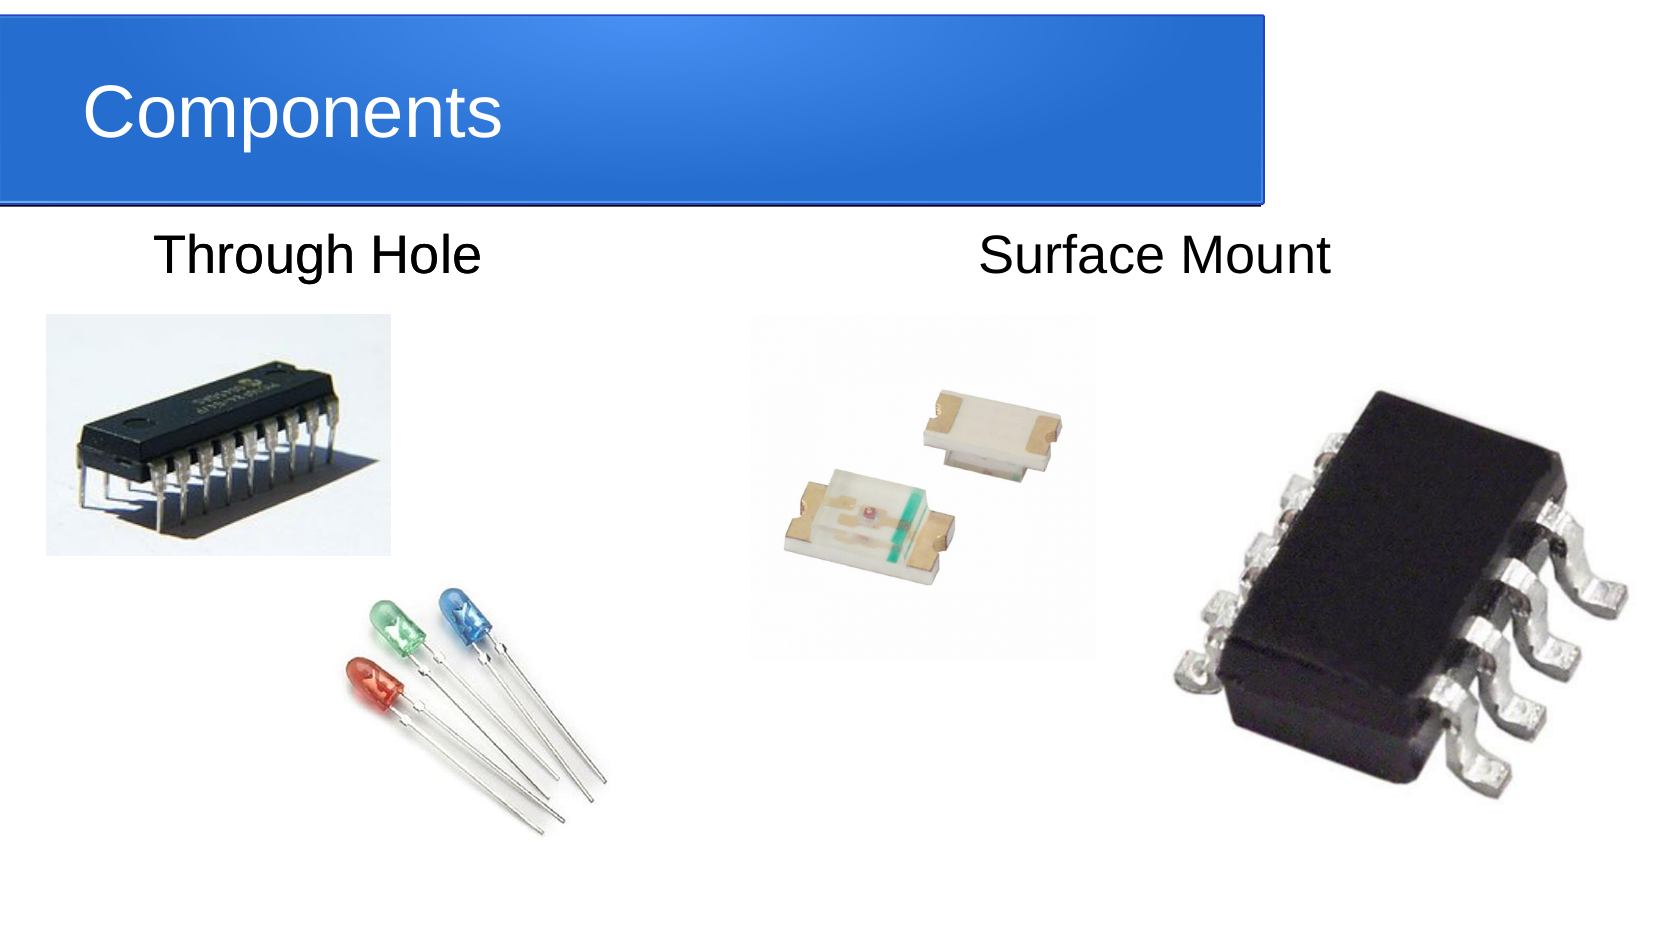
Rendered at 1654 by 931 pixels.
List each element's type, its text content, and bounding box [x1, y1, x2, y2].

picture [1155, 349, 1646, 841]
title Components [82, 35, 1235, 189]
list Surface Mount [907, 224, 1411, 316]
picture [750, 314, 1096, 661]
picture [46, 314, 640, 871]
list Through Hole [82, 224, 586, 316]
